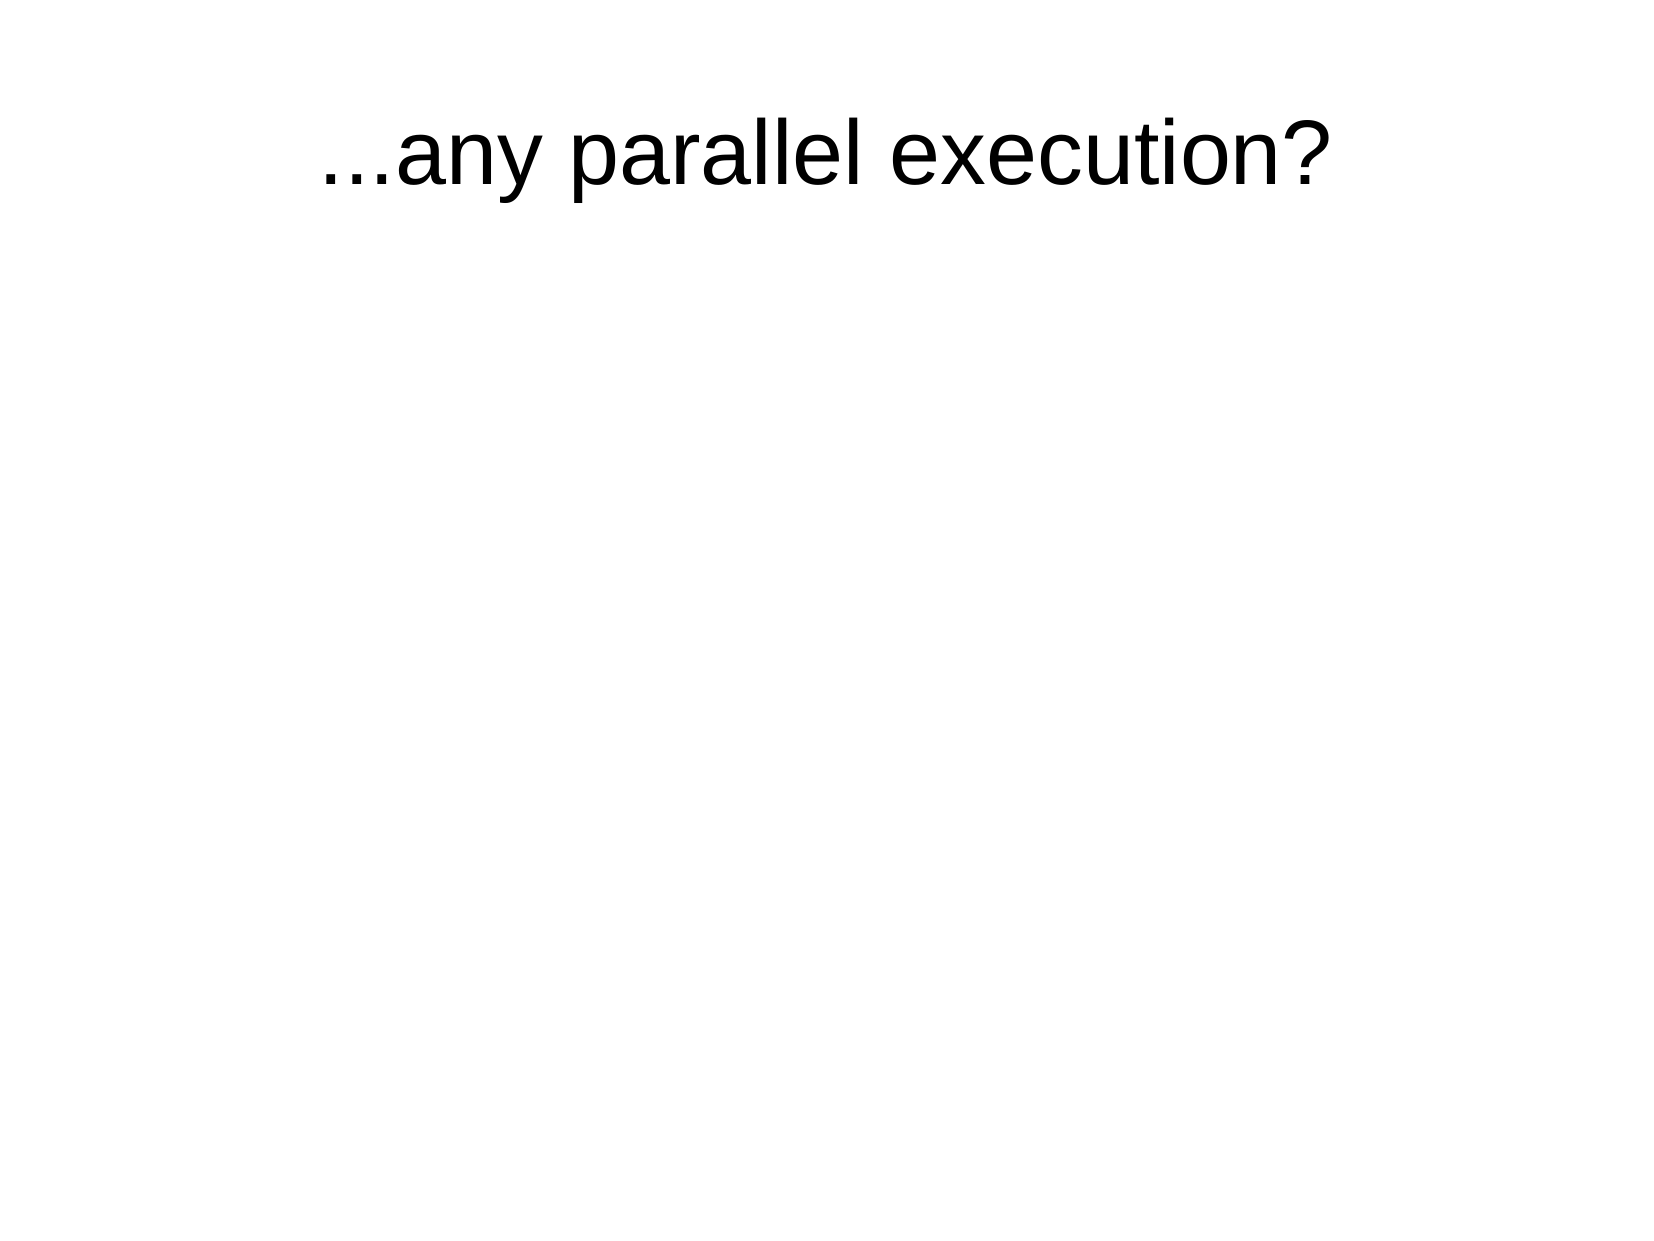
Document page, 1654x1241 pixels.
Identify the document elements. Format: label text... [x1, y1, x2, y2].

title ...any parallel execution? [82, 49, 1571, 257]
